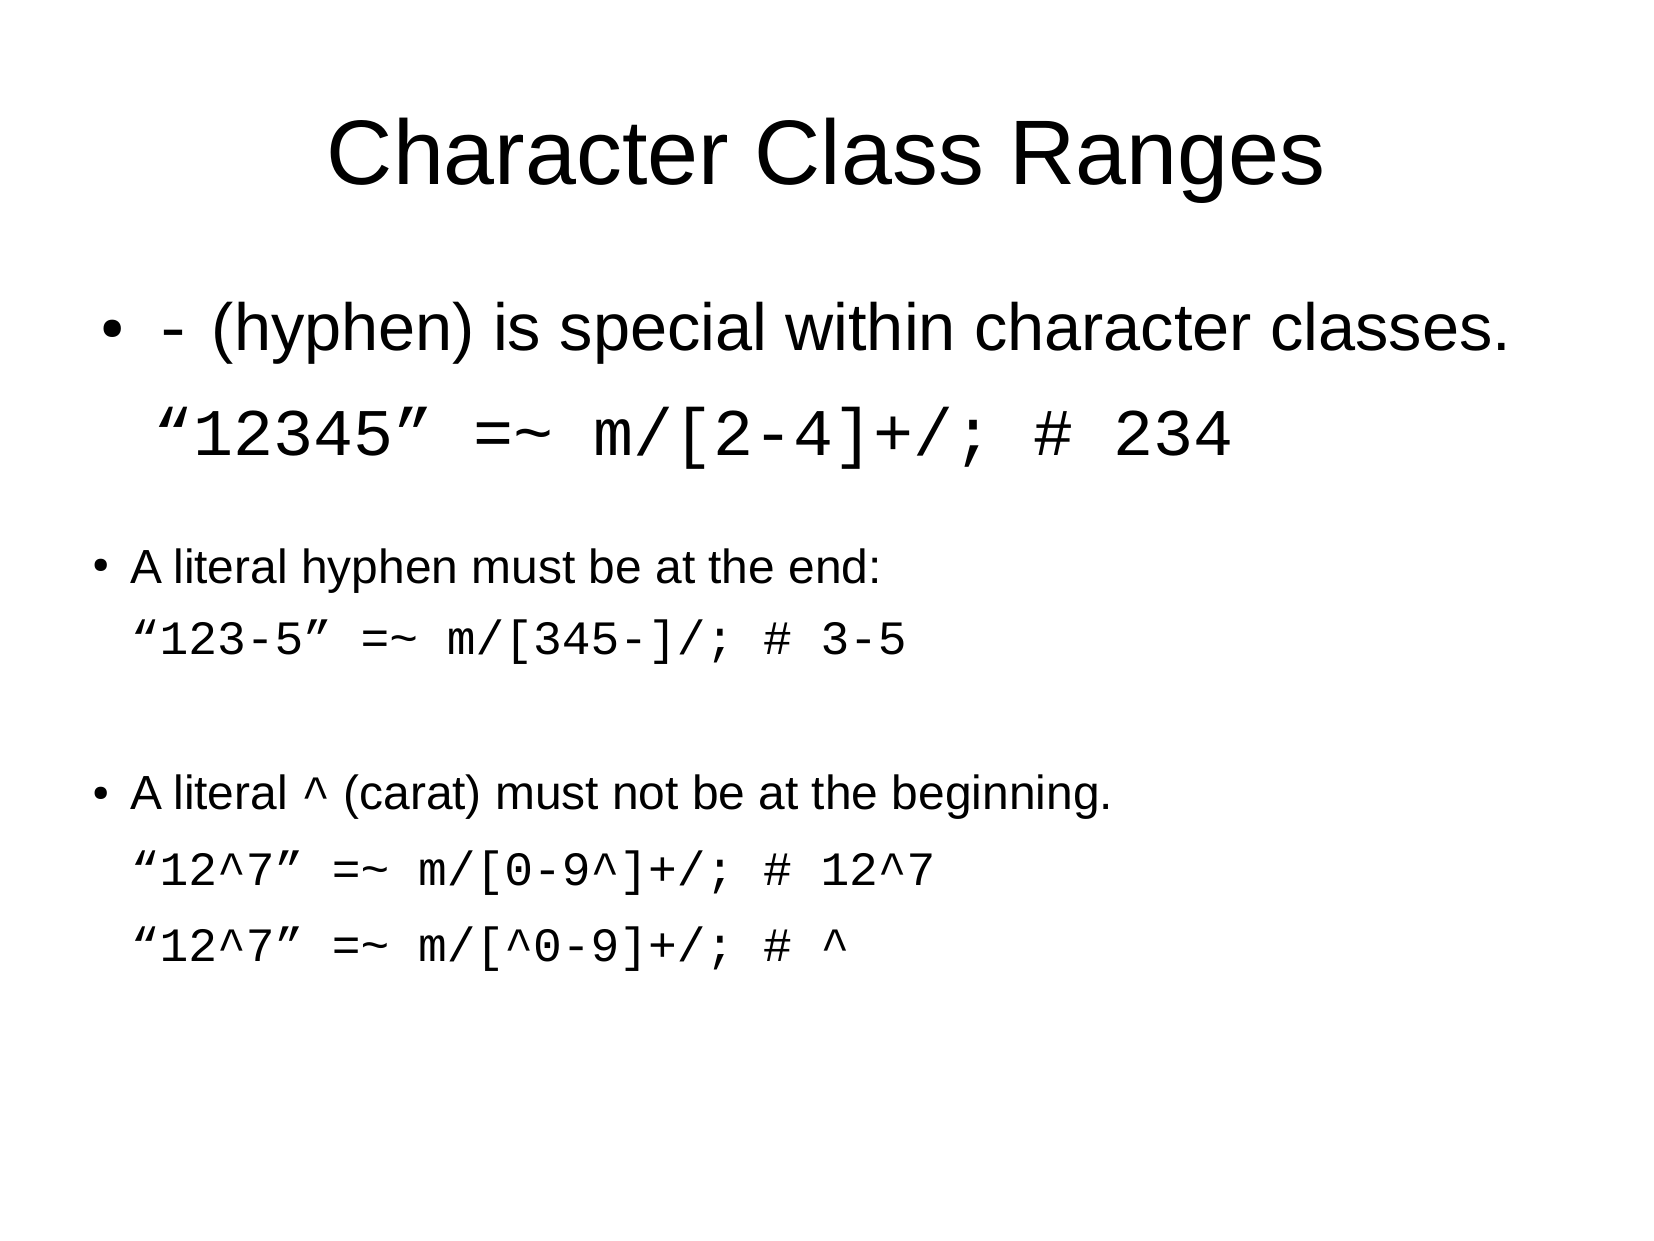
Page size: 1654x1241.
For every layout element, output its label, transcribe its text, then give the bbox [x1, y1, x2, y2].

title Character Class Ranges [82, 49, 1571, 257]
list - (hyphen) is special within character classes. “12345” =~ m/[2-4]+/; # 234 [82, 290, 1571, 541]
list A literal hyphen must be at the end: “123-5” =~ m/[345-]/; # 3-5 A literal ^ (carat) must not be at the beginning. “12^7” =~ m/[0-9^]+/; # 12^7 “12^7” =~ m/[^0-9]+/; # ^ [79, 540, 1568, 981]
